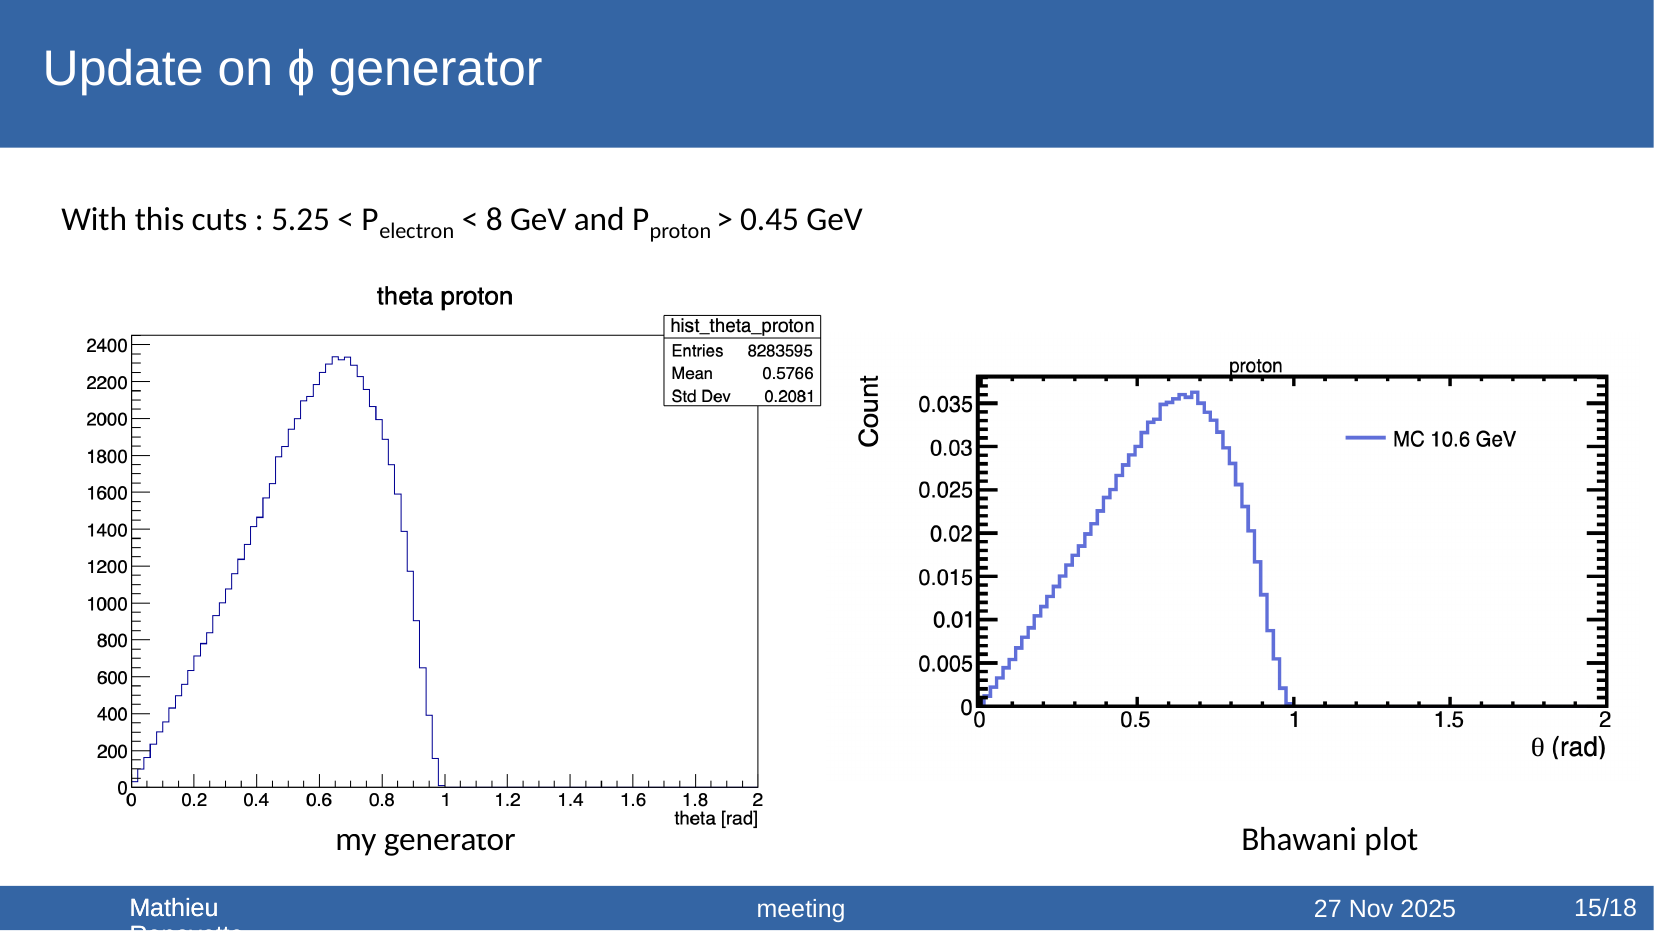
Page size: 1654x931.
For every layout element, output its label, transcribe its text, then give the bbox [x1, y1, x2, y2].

text_box 27 Nov 2025 [1299, 887, 1536, 931]
text_box [0, 885, 131, 931]
text_box meeting [734, 887, 953, 931]
picture [60, 286, 1640, 834]
text_box Update on ɸ generator [27, 32, 886, 106]
text_box With this cuts : 5.25 < Pelectron < 8 GeV and Pproton > 0.45 GeV [46, 189, 895, 246]
text_box my generator [320, 834, 535, 865]
text_box 15/18 [1559, 885, 1654, 930]
text_box Bhawani plot [1226, 809, 1436, 865]
text_box [226, 885, 1654, 931]
text_box [0, 0, 1654, 148]
text_box Mathieu Ronayette [114, 885, 355, 929]
